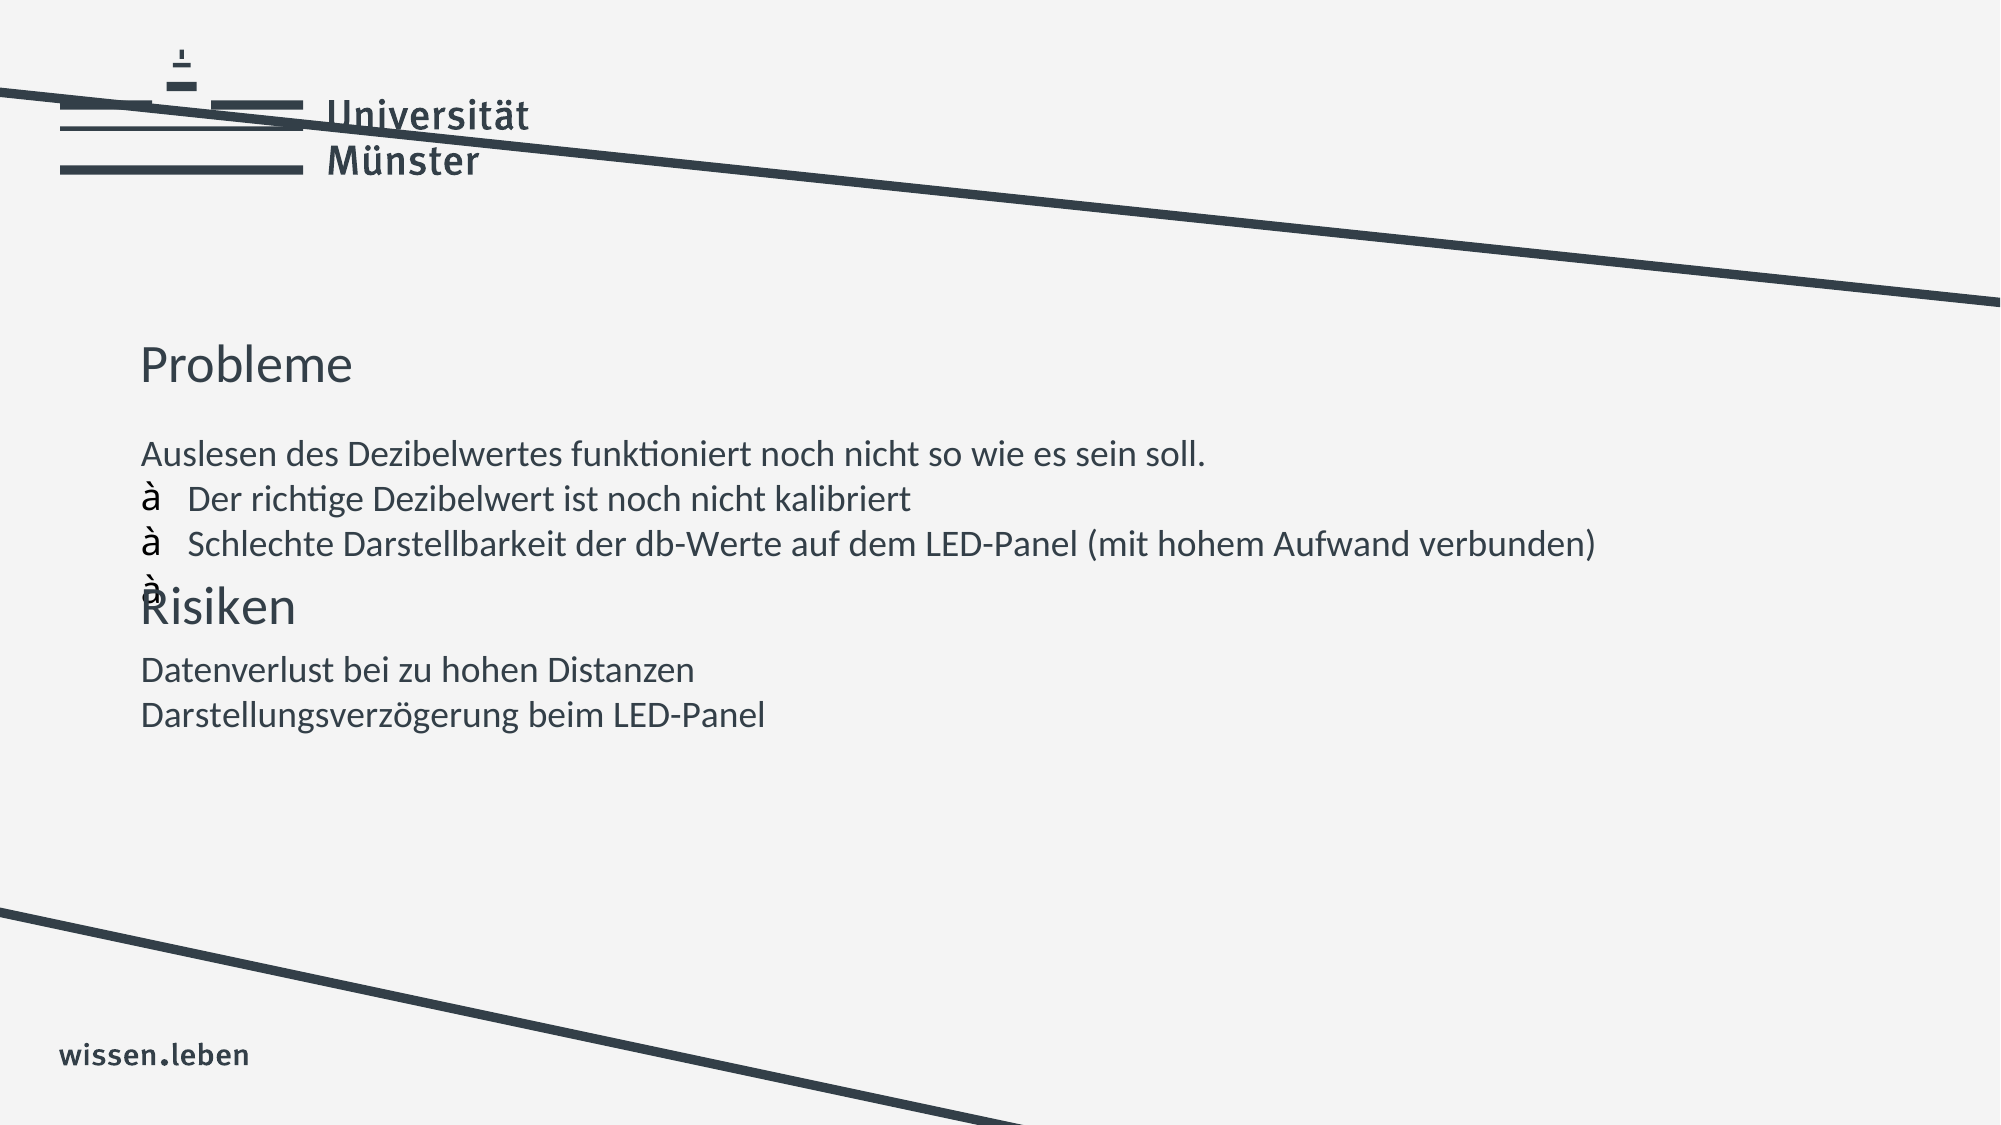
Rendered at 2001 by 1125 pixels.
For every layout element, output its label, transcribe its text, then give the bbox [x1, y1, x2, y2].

text_box Probleme [125, 320, 1407, 402]
text_box Risiken [125, 562, 1407, 637]
text_box Datenverlust bei zu hohen Distanzen Darstellungsverzögerung beim LED-Panel [125, 637, 1918, 834]
text_box Auslesen des Dezibelwertes funktioniert noch nicht so wie es sein soll. Der richtige Dezibelwert ist noch nicht kalibriert Schlechte Darstellbarkeit der db-Werte auf dem LED-Panel (mit hohem Aufwand verbunden) [125, 420, 1918, 637]
